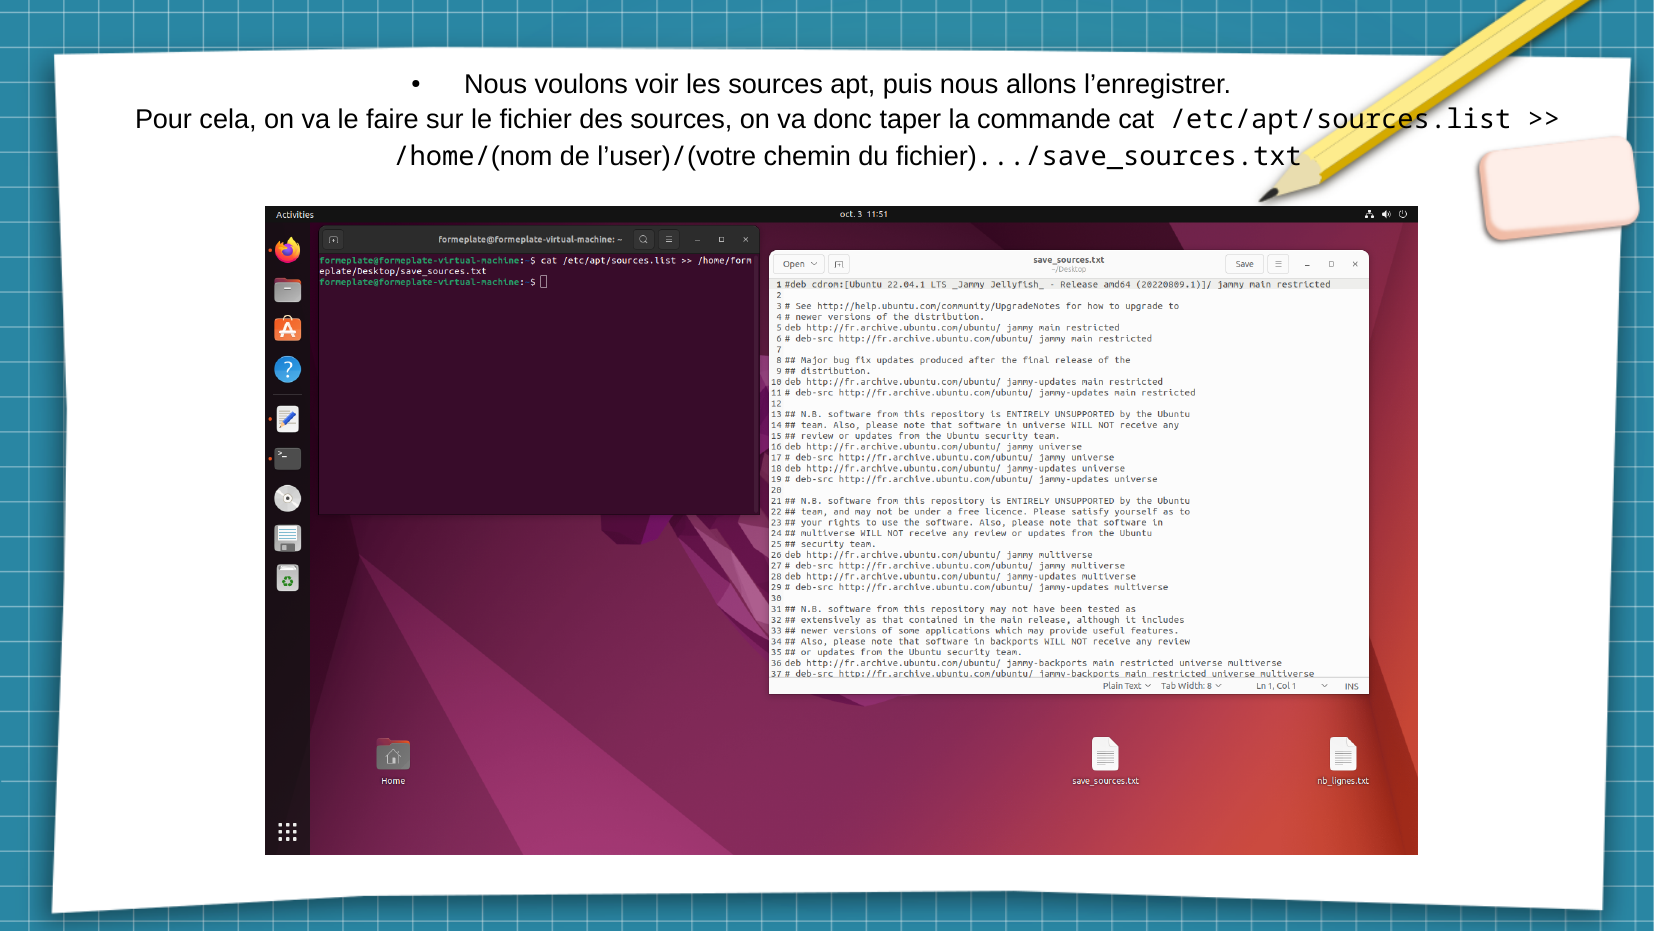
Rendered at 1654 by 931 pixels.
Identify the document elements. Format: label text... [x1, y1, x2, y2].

title Nous voulons voir les sources apt, puis nous allons l’enregistrer. Pour cela, on va le faire sur le fichier des sources, on va donc taper la commande cat /etc/apt/sources.list >> /home/(nom de l’user)/(votre chemin du fichier).../save_sources.txt [0, 74, 1625, 168]
picture [0, 0, 1654, 931]
